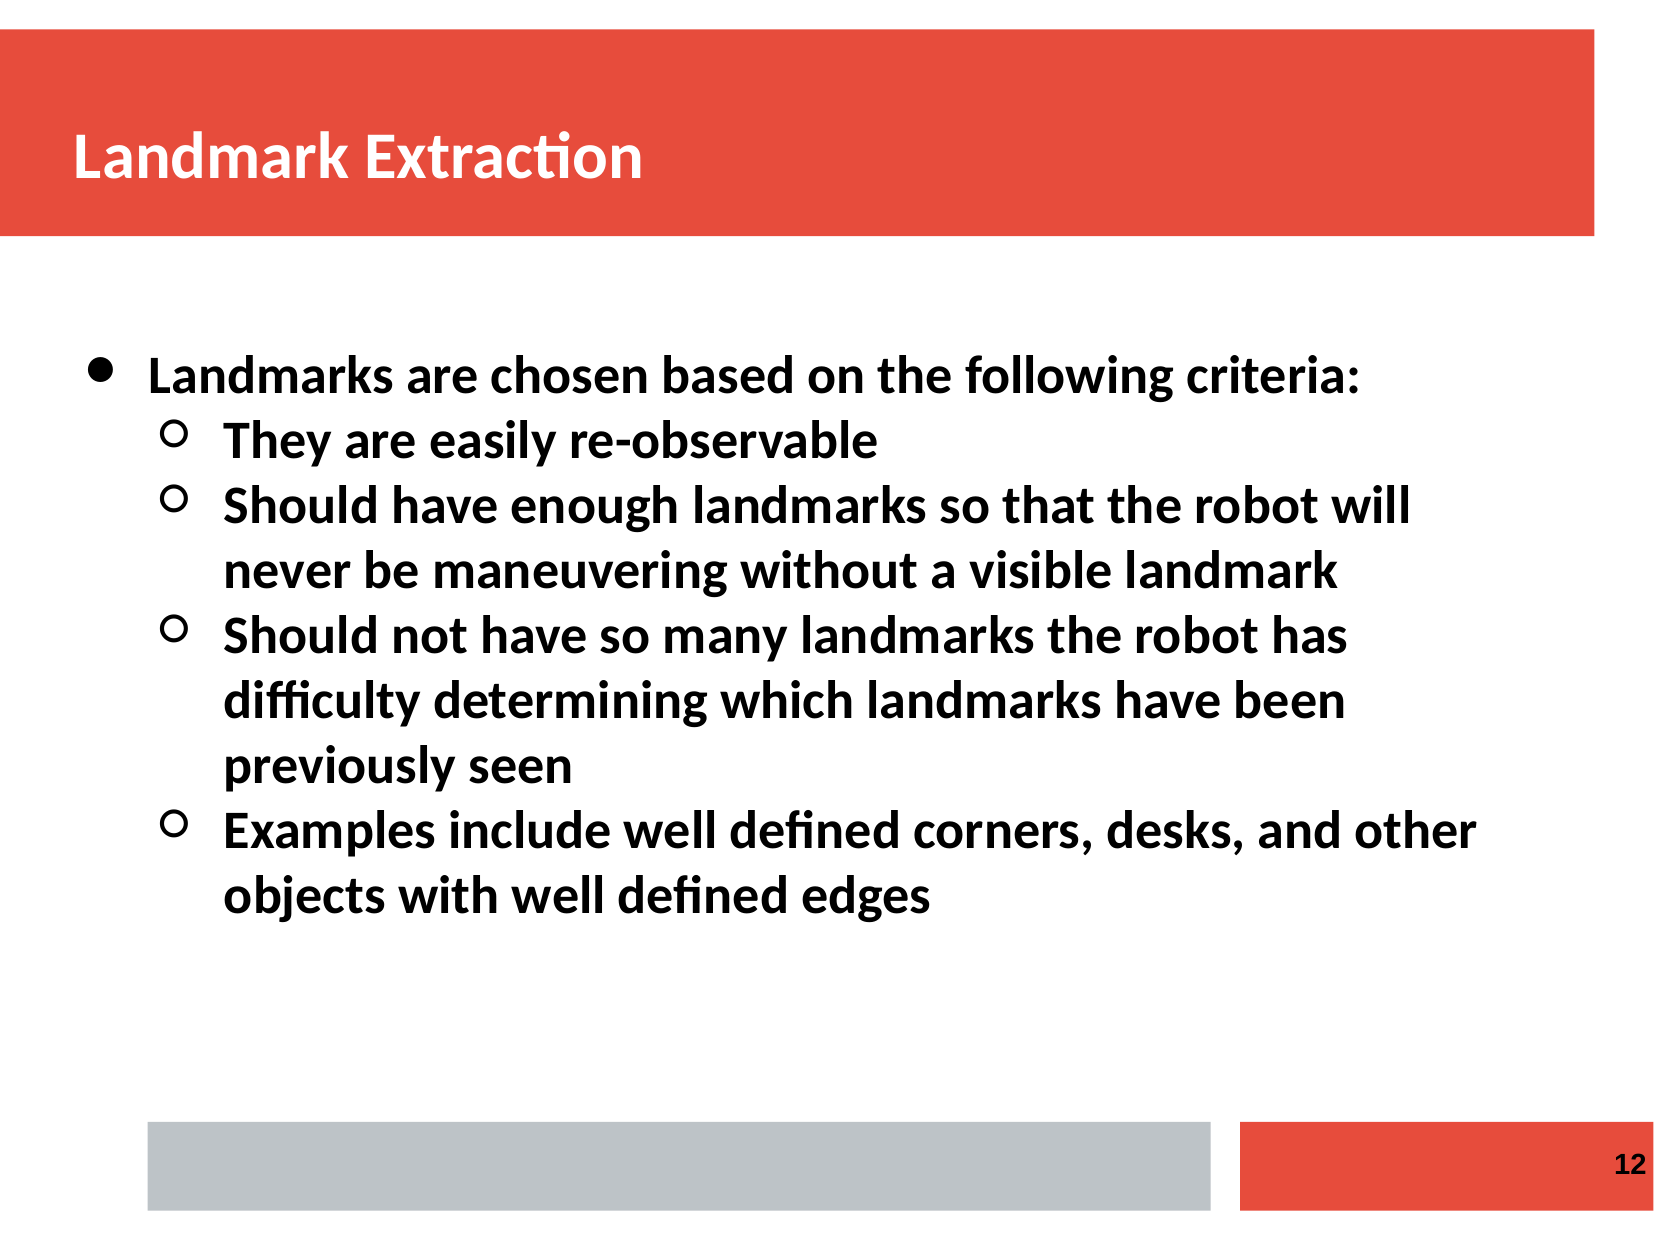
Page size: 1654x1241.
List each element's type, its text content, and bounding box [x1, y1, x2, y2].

list Landmarks are chosen based on the following criteria: They are easily re-observable Should have enough landmarks so that the robot will never be maneuvering without a visible landmark Should not have so many landmarks the robot has difficulty determining which landmarks have been previously seen Examples include well defined corners, desks, and other objects with well defined edges [59, 324, 1565, 1093]
title Landmark Extraction [59, 59, 1595, 207]
slide_number <number> [1547, 1145, 1647, 1241]
